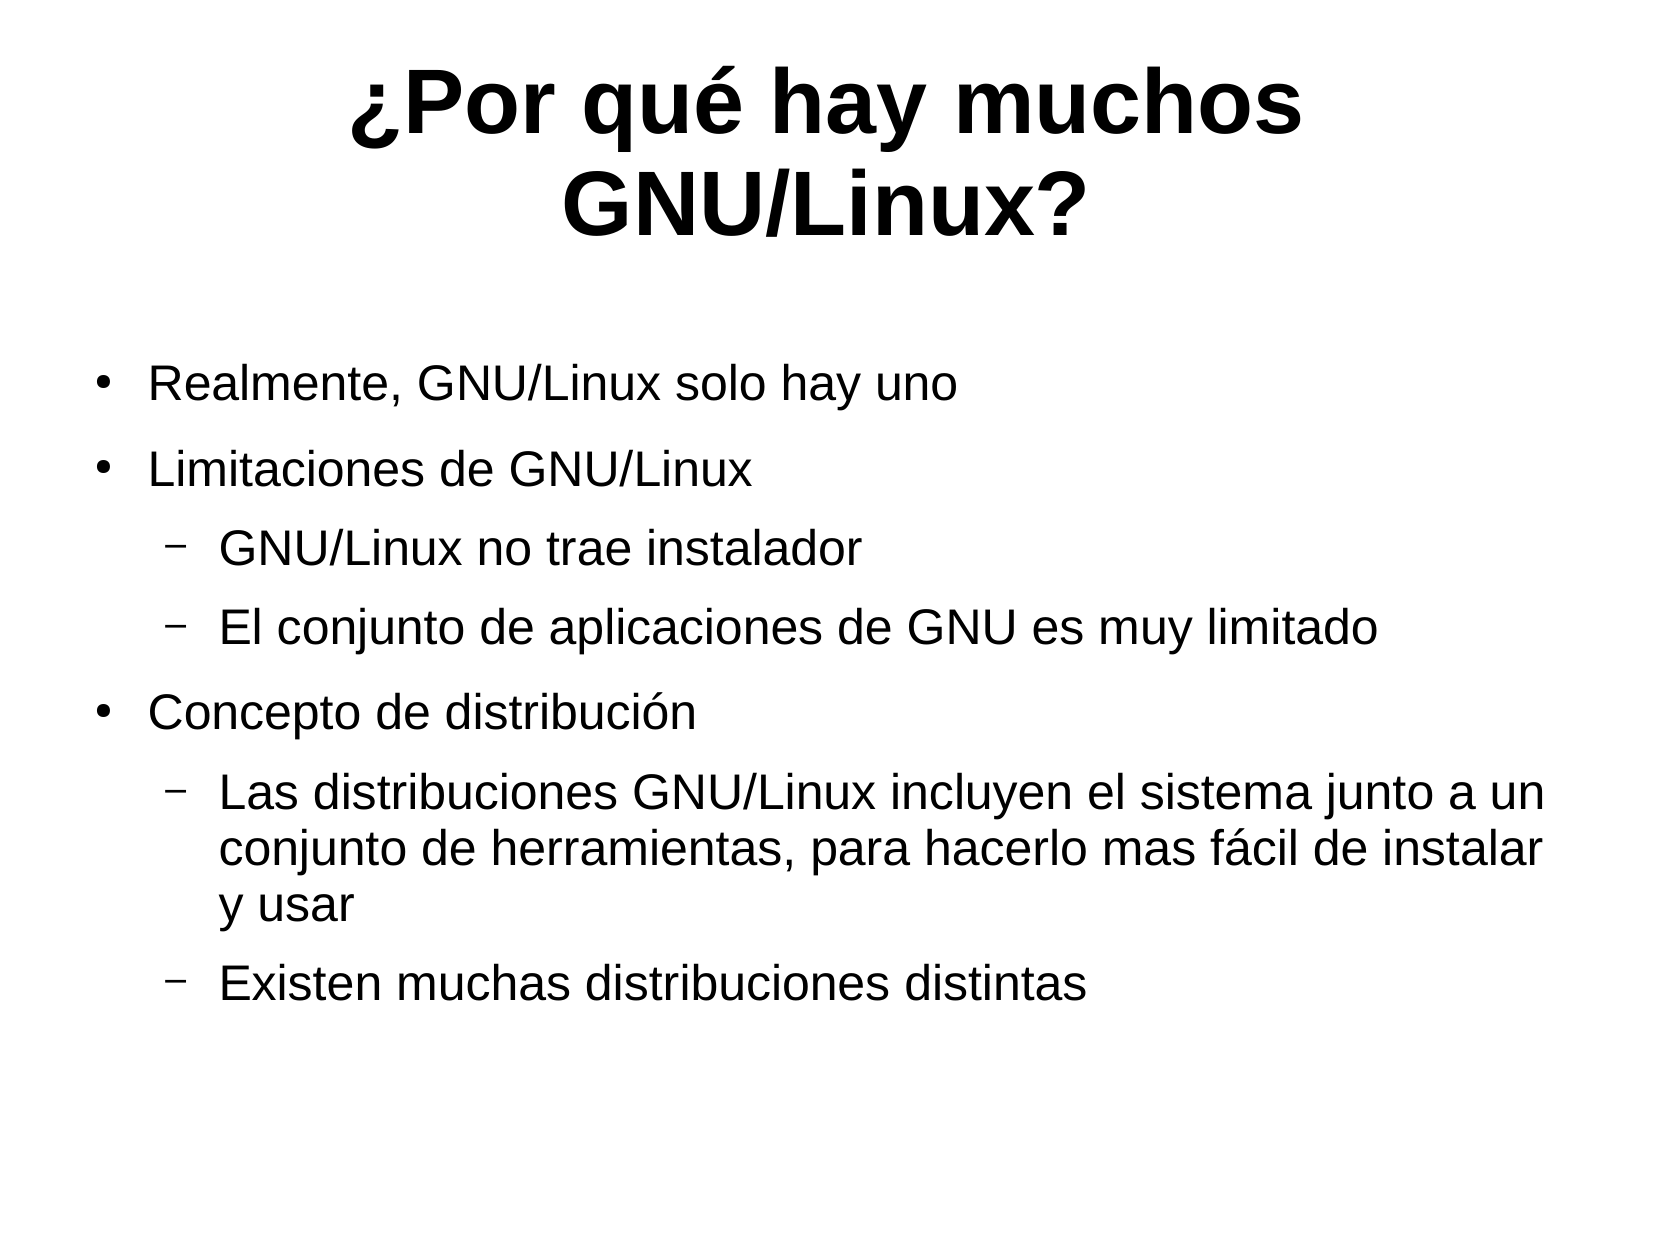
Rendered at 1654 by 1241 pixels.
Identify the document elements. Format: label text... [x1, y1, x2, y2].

list Realmente, GNU/Linux solo hay uno Limitaciones de GNU/Linux GNU/Linux no trae instalador El conjunto de aplicaciones de GNU es muy limitado Concepto de distribución Las distribuciones GNU/Linux incluyen el sistema junto a un conjunto de herramientas, para hacerlo mas fácil de instalar y usar Existen muchas distribuciones distintas [76, 355, 1565, 1075]
title ¿Por qué hay muchos GNU/Linux? [82, 49, 1571, 257]
